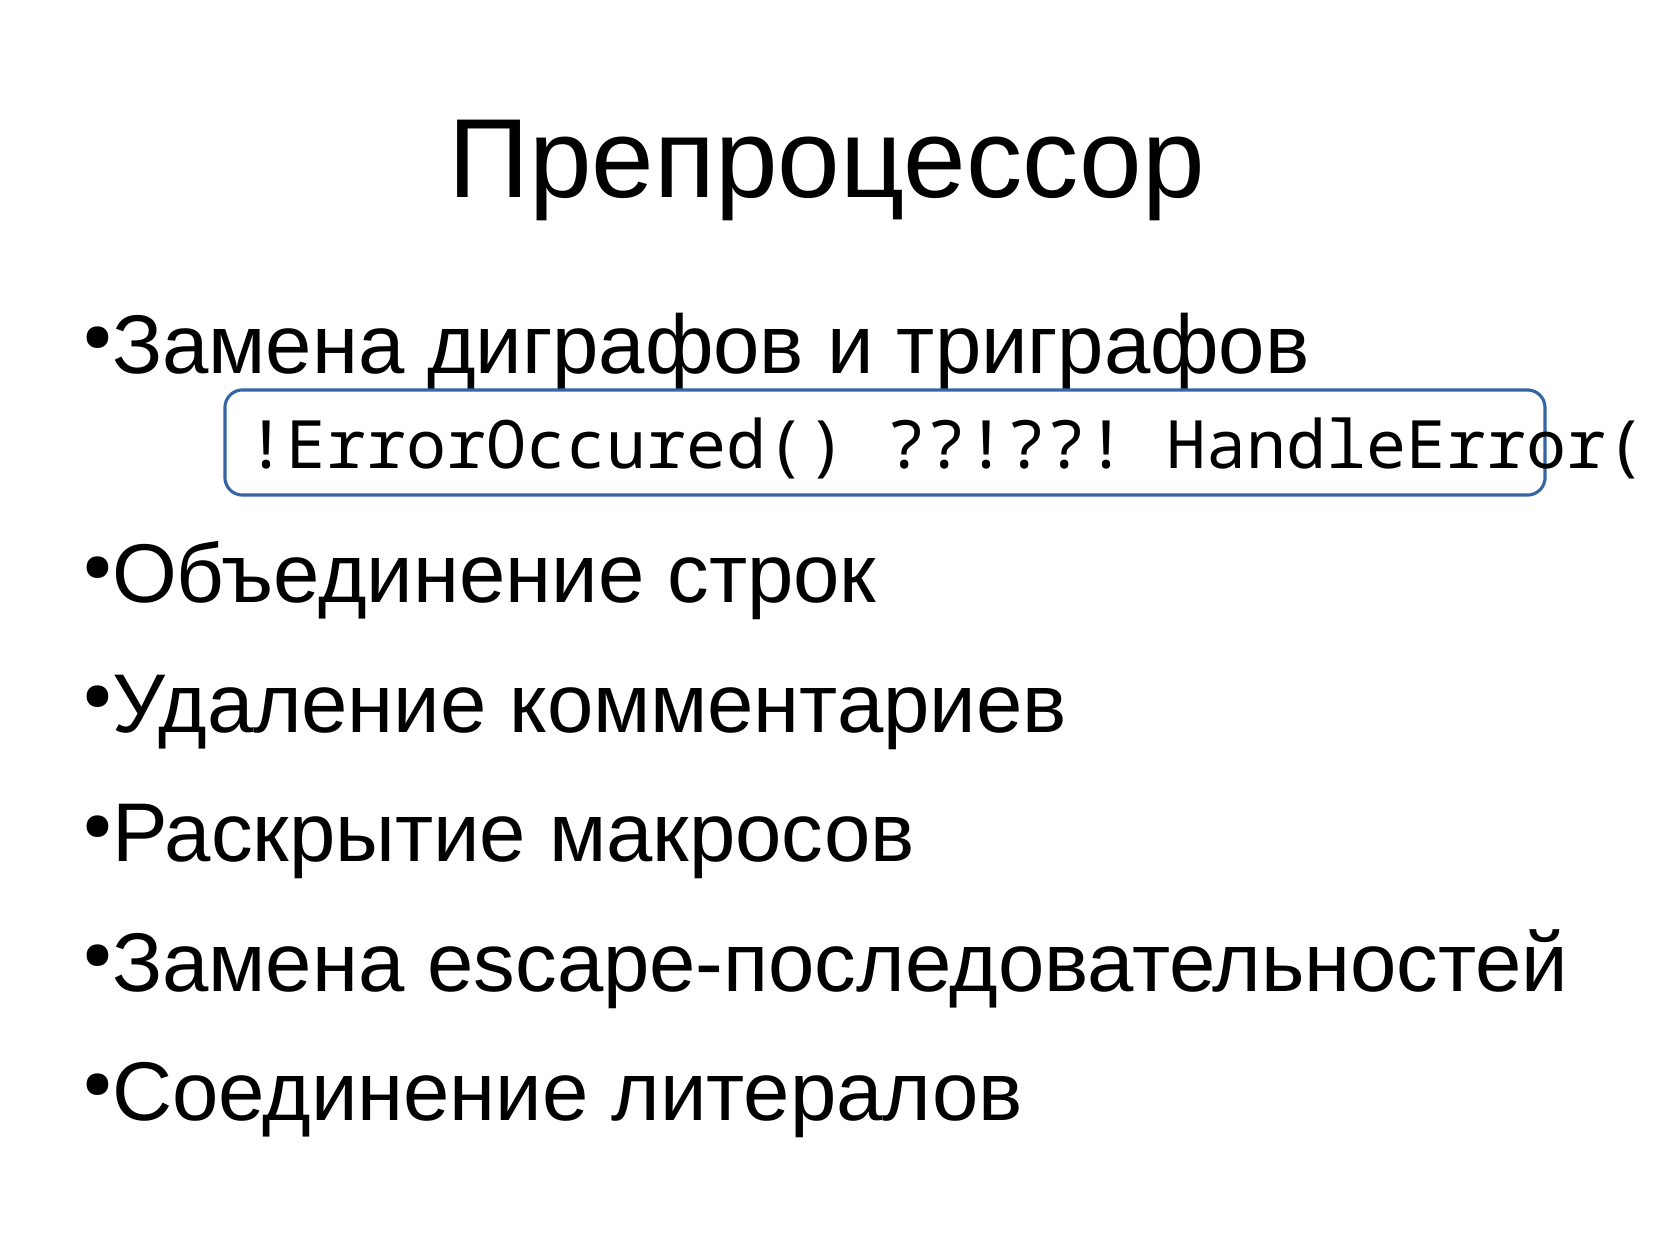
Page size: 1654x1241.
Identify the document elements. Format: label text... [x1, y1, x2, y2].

text_box !ErrorOccured() ??!??! HandleError(); [225, 390, 1546, 496]
list Замена диграфов и триграфов Объединение строк Удаление комментариев Раскрытие макросов Замена escape-последовательностей Соединение литералов [82, 290, 1636, 1171]
title Препроцессор [82, 49, 1571, 257]
